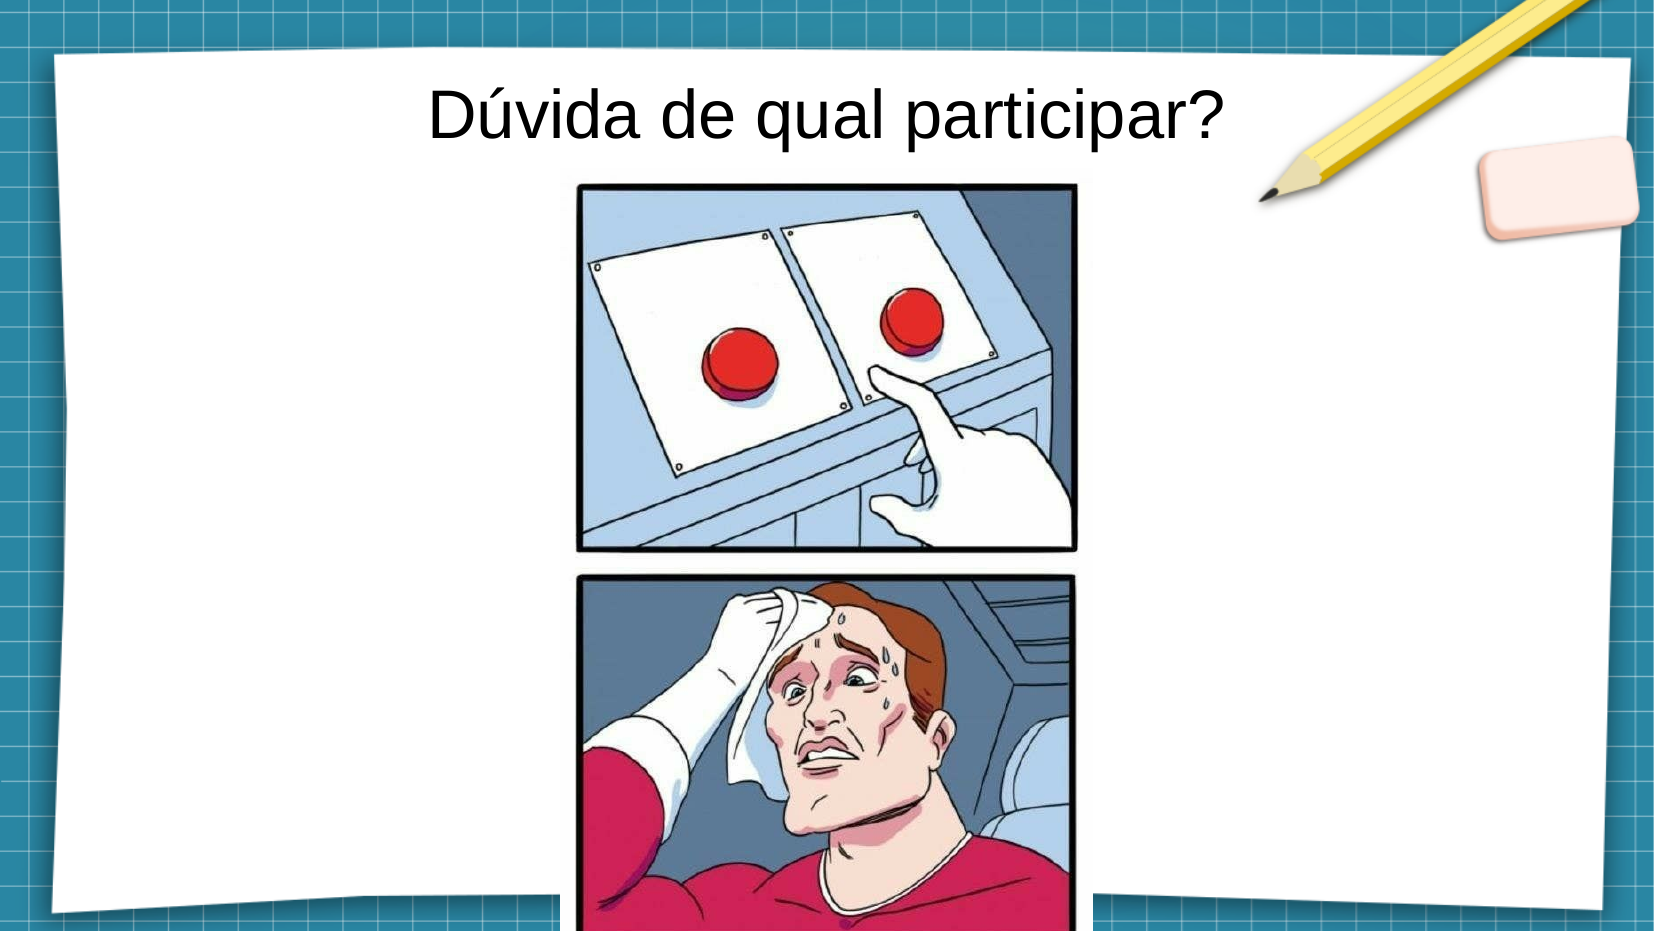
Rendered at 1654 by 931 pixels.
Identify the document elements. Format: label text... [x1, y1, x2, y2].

title Dúvida de qual participar? [82, 37, 1571, 193]
picture [0, 0, 1654, 931]
